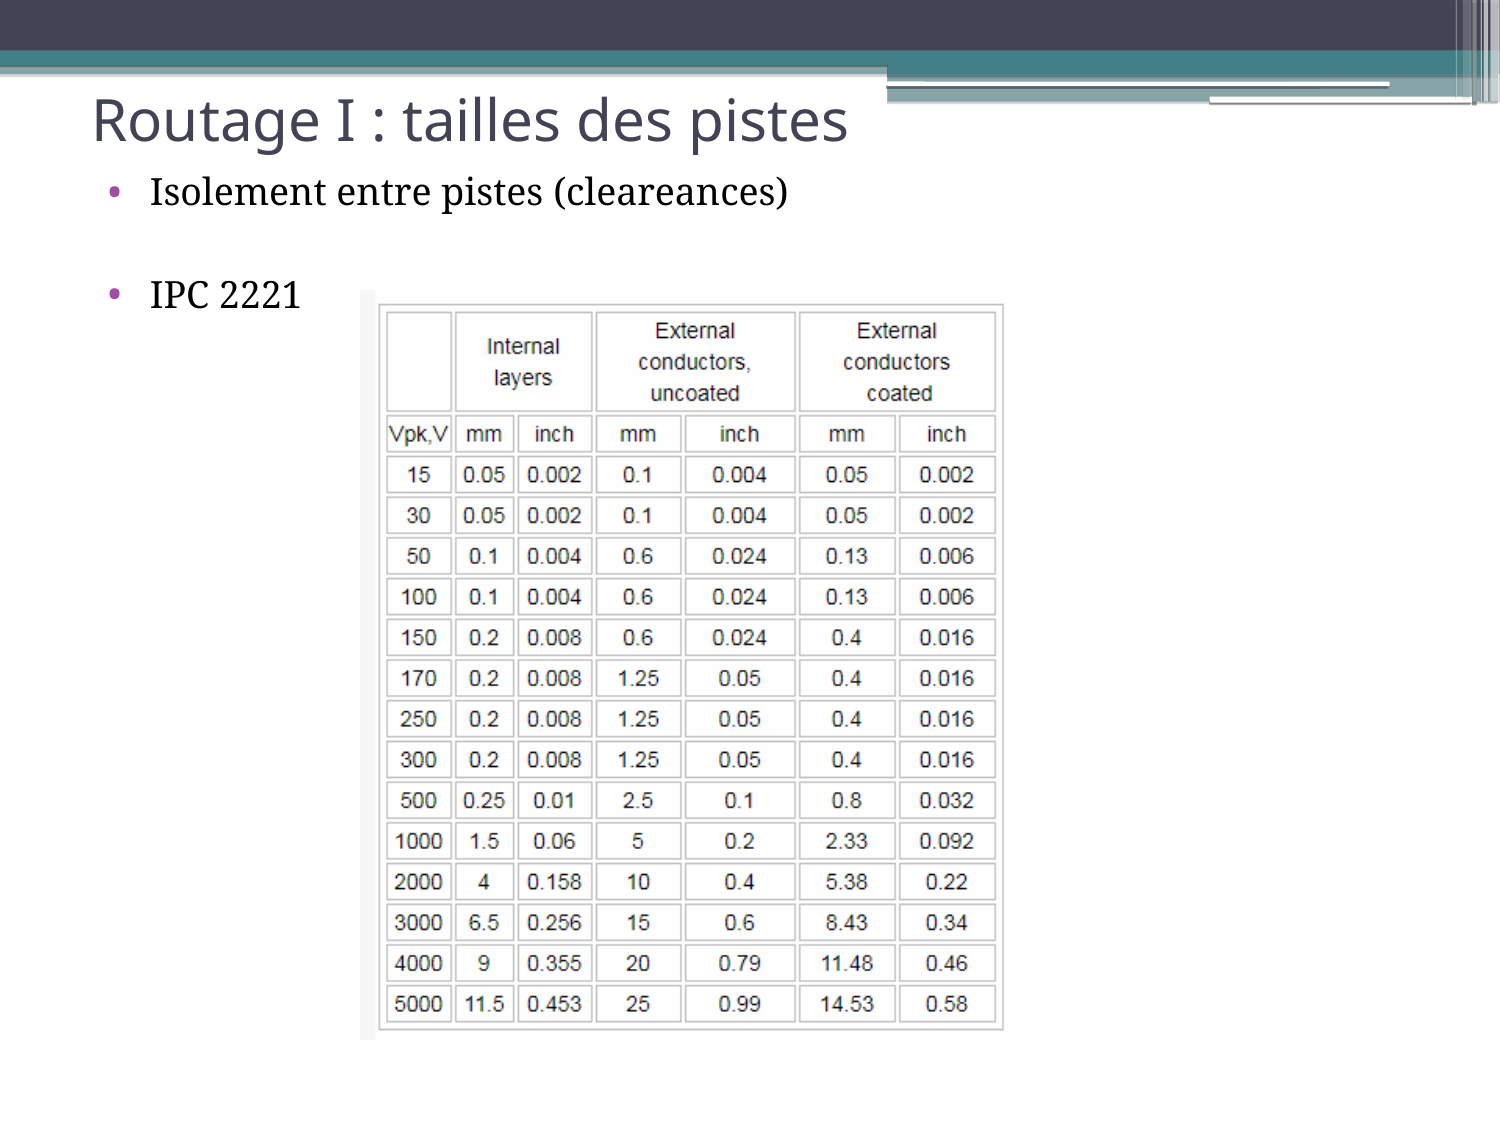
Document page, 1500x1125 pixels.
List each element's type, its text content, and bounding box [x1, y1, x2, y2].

picture [360, 290, 1015, 1040]
list Isolement entre pistes (cleareances) IPC 2221 [75, 160, 1425, 1079]
title Routage I : tailles des pistes [76, 30, 1427, 206]
